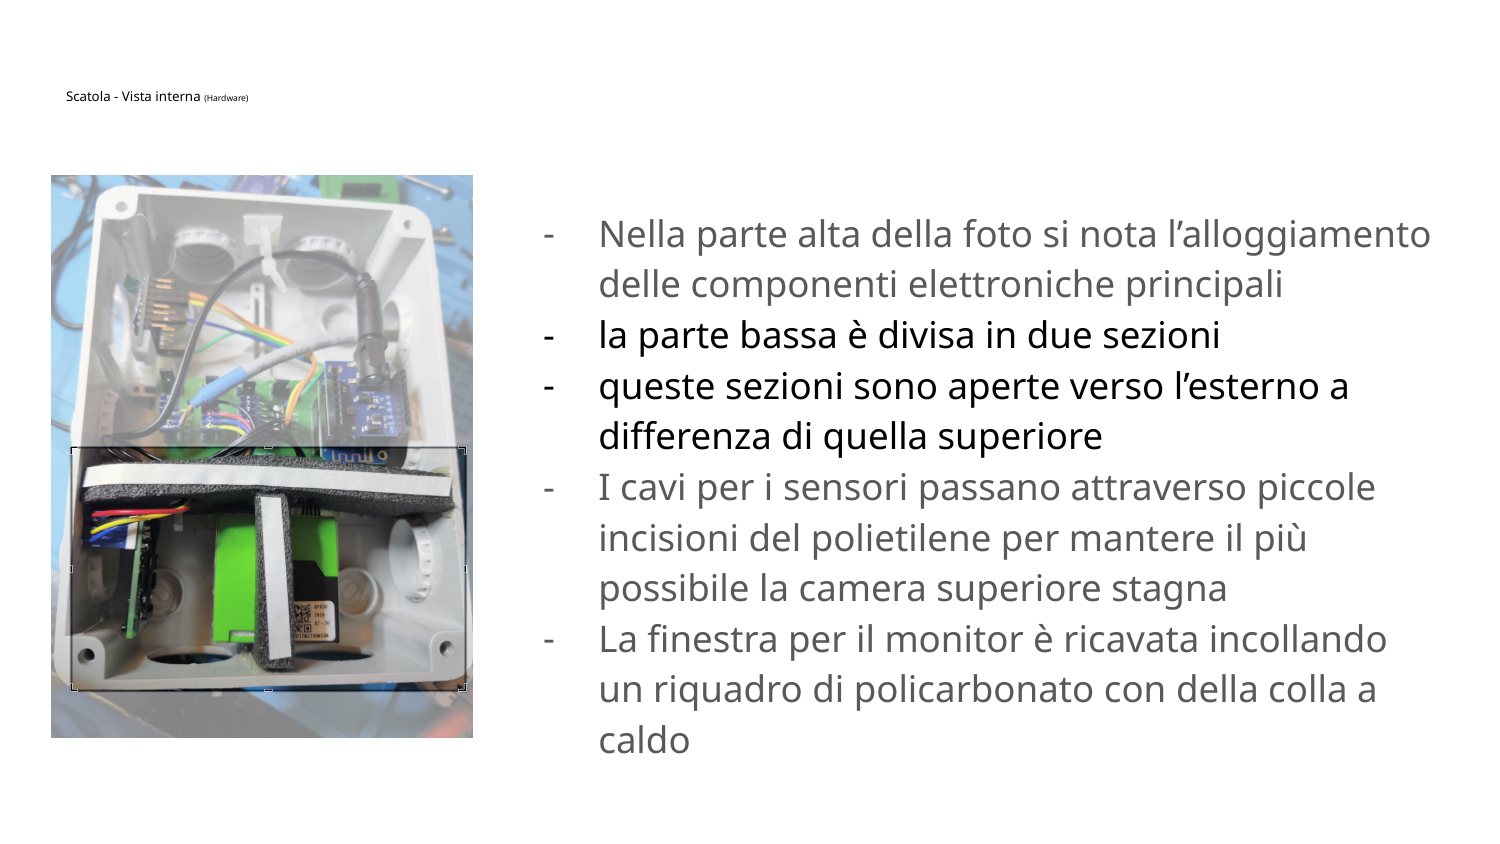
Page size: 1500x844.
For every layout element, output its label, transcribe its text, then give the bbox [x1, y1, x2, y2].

title Scatola - Vista interna (Hardware) [51, 72, 1449, 152]
picture [51, 175, 473, 738]
list Nella parte alta della foto si nota l’alloggiamento delle componenti elettroniche principali la parte bassa è divisa in due sezioni queste sezioni sono aperte verso l’esterno a differenza di quella superiore I cavi per i sensori passano attraverso piccole incisioni del polietilene per mantere il più possibile la camera superiore stagna La finestra per il monitor è ricavata incollando un riquadro di policarbonato con della colla a caldo [509, 189, 1449, 824]
